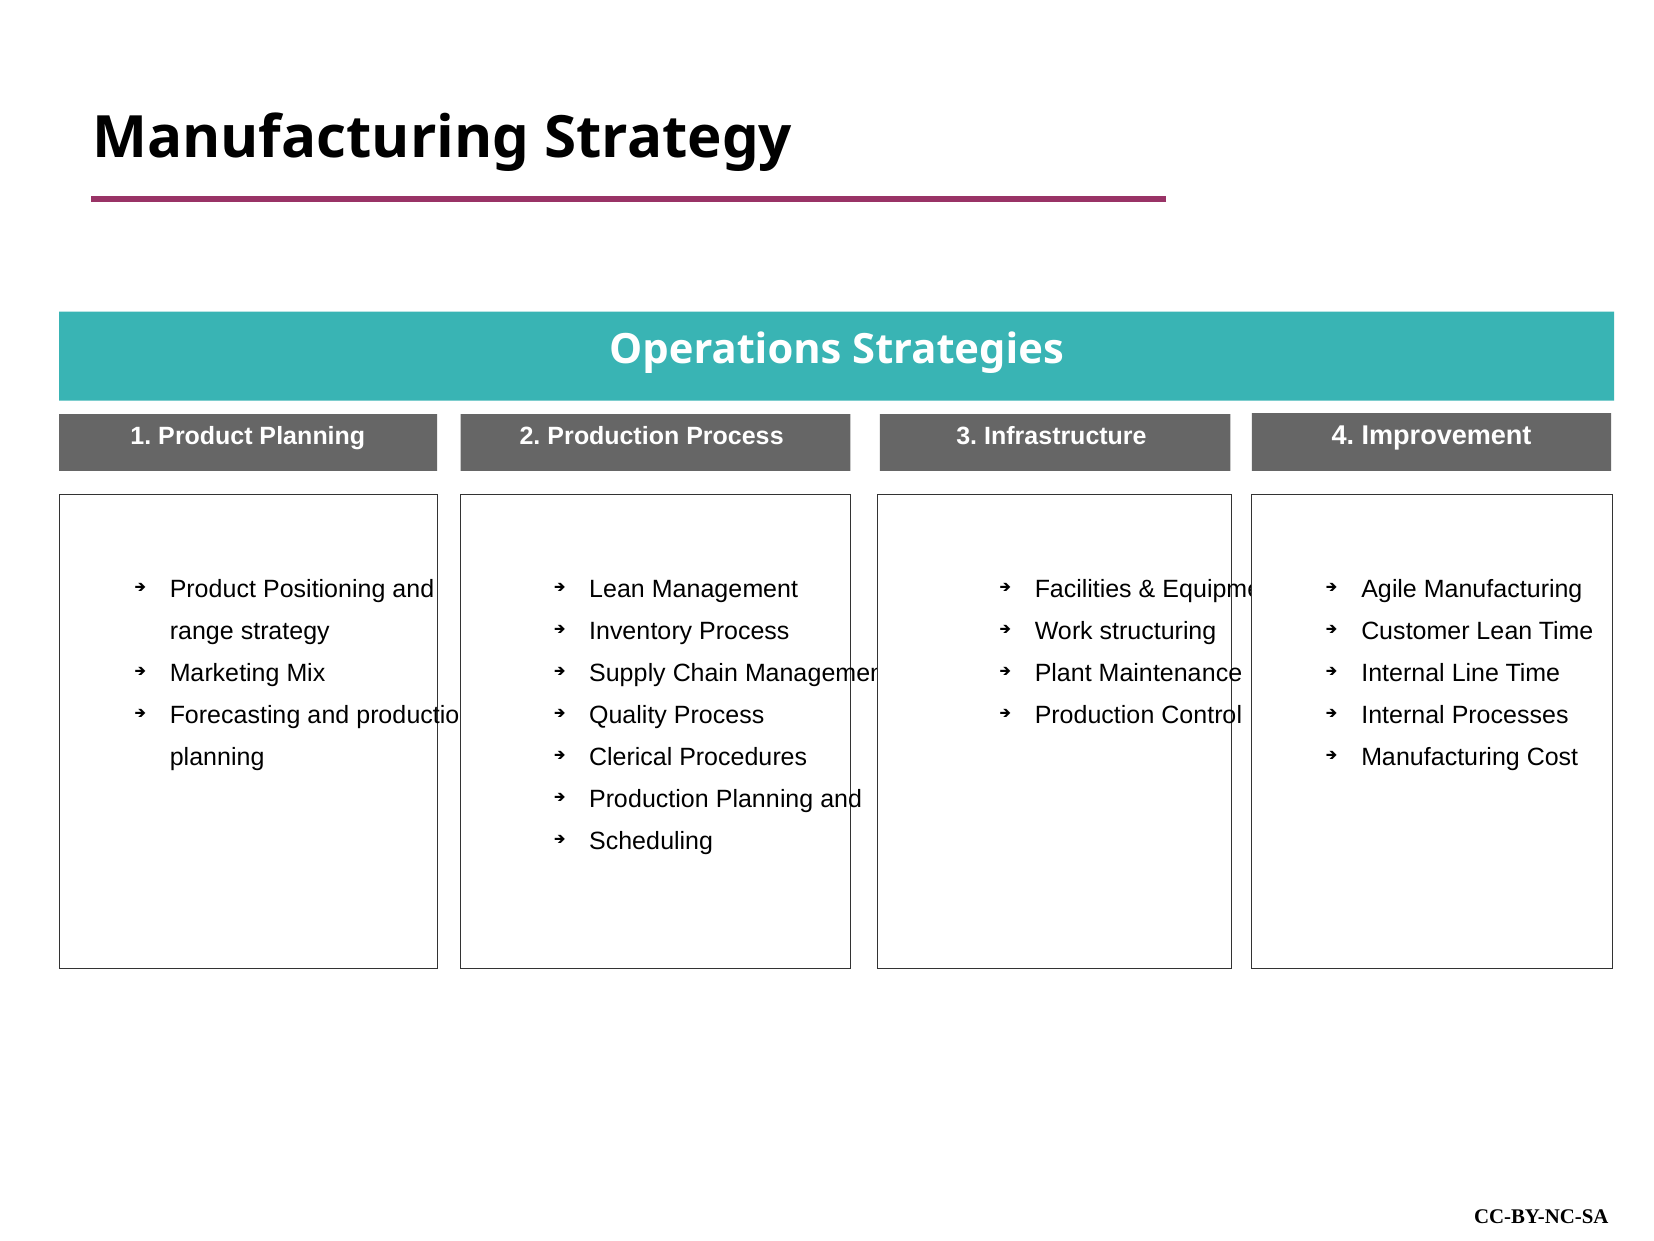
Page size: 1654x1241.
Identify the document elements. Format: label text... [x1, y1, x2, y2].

text_box 3. Infrastructure [879, 414, 1231, 471]
text_box Operations Strategies [59, 311, 1615, 401]
text_box Lean Management Inventory Process Supply Chain Management Quality Process Clerical Procedures Production Planning and Scheduling [496, 610, 807, 806]
text_box [59, 494, 438, 969]
text_box [1225, 711, 1232, 722]
text_box [1251, 494, 1613, 969]
text_box [877, 494, 1232, 969]
text_box 1. Product Planning [59, 414, 438, 471]
text_box Facilities & Equipment Work structuring Plant Maintenance Production Control [941, 619, 1143, 797]
text_box 4. Improvement [1251, 413, 1612, 471]
title Manufacturing Strategy [92, 31, 1569, 239]
text_box Product Positioning and range strategy Marketing Mix Forecasting and production planning [76, 589, 408, 785]
text_box [460, 494, 851, 969]
text_box 2. Production Process [460, 414, 851, 471]
text_box Agile Manufacturing Customer Lean Time Internal Line Time Internal Processes Manufacturing Cost [1268, 589, 1579, 785]
